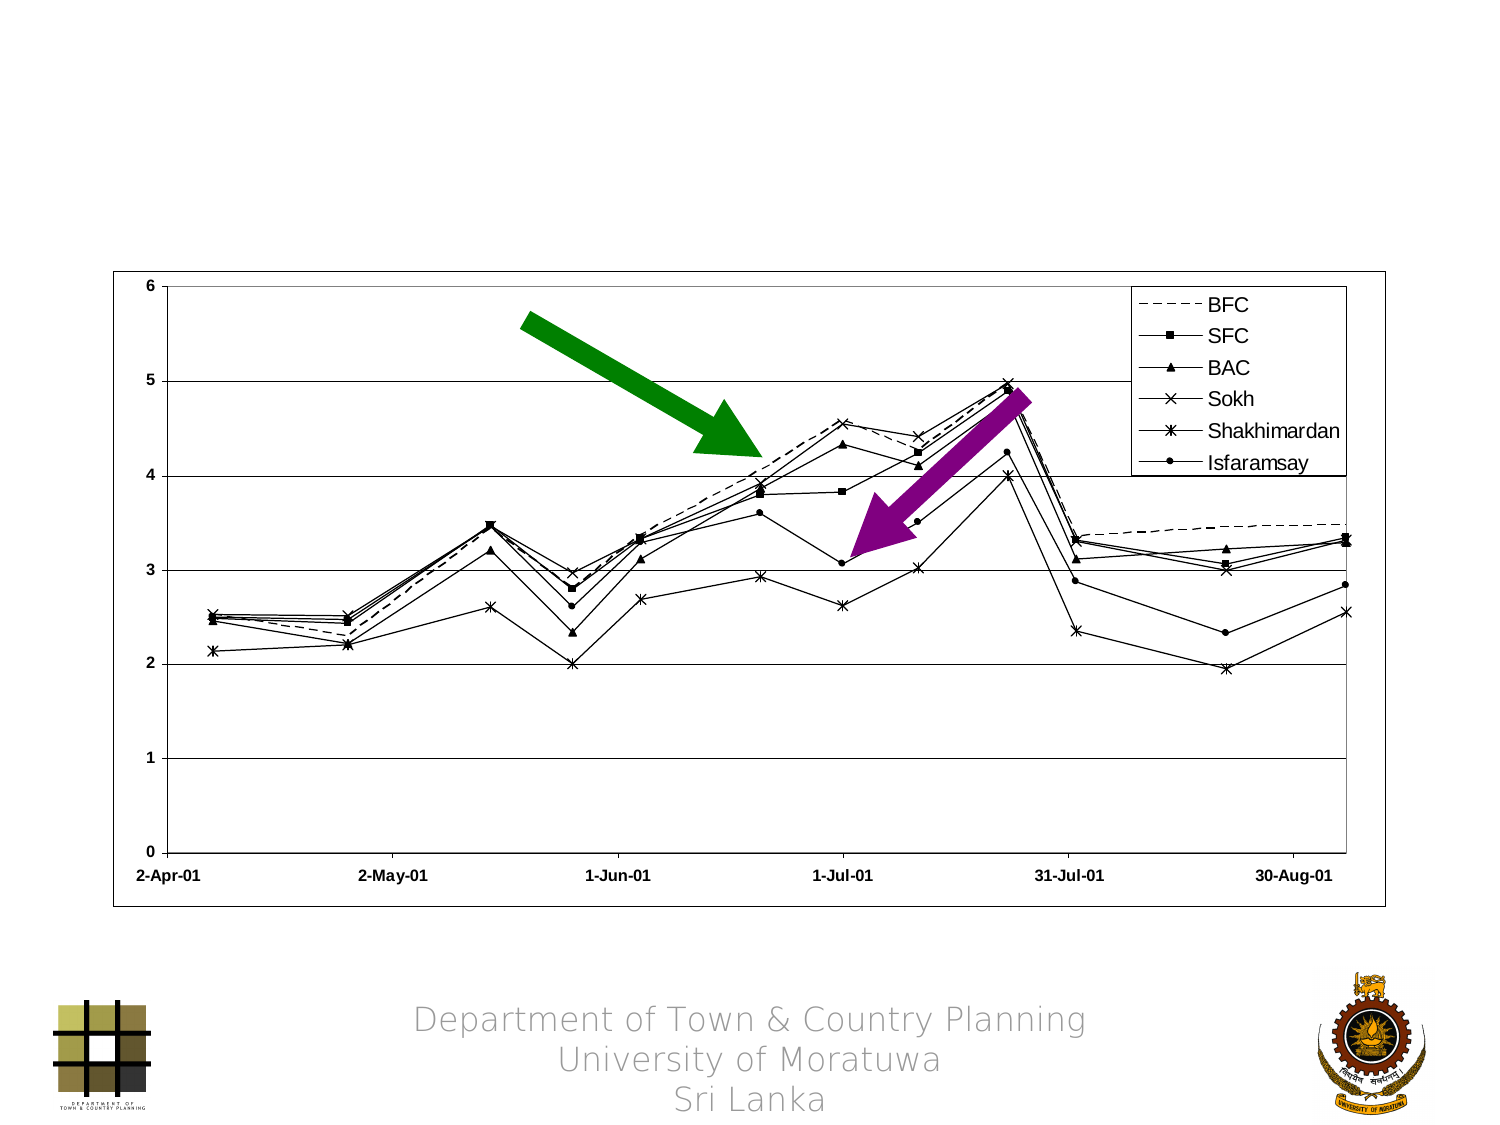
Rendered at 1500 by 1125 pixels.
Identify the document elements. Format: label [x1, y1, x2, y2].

picture [53, 1000, 151, 1110]
picture [1312, 966, 1435, 1125]
picture [104, 262, 1396, 915]
